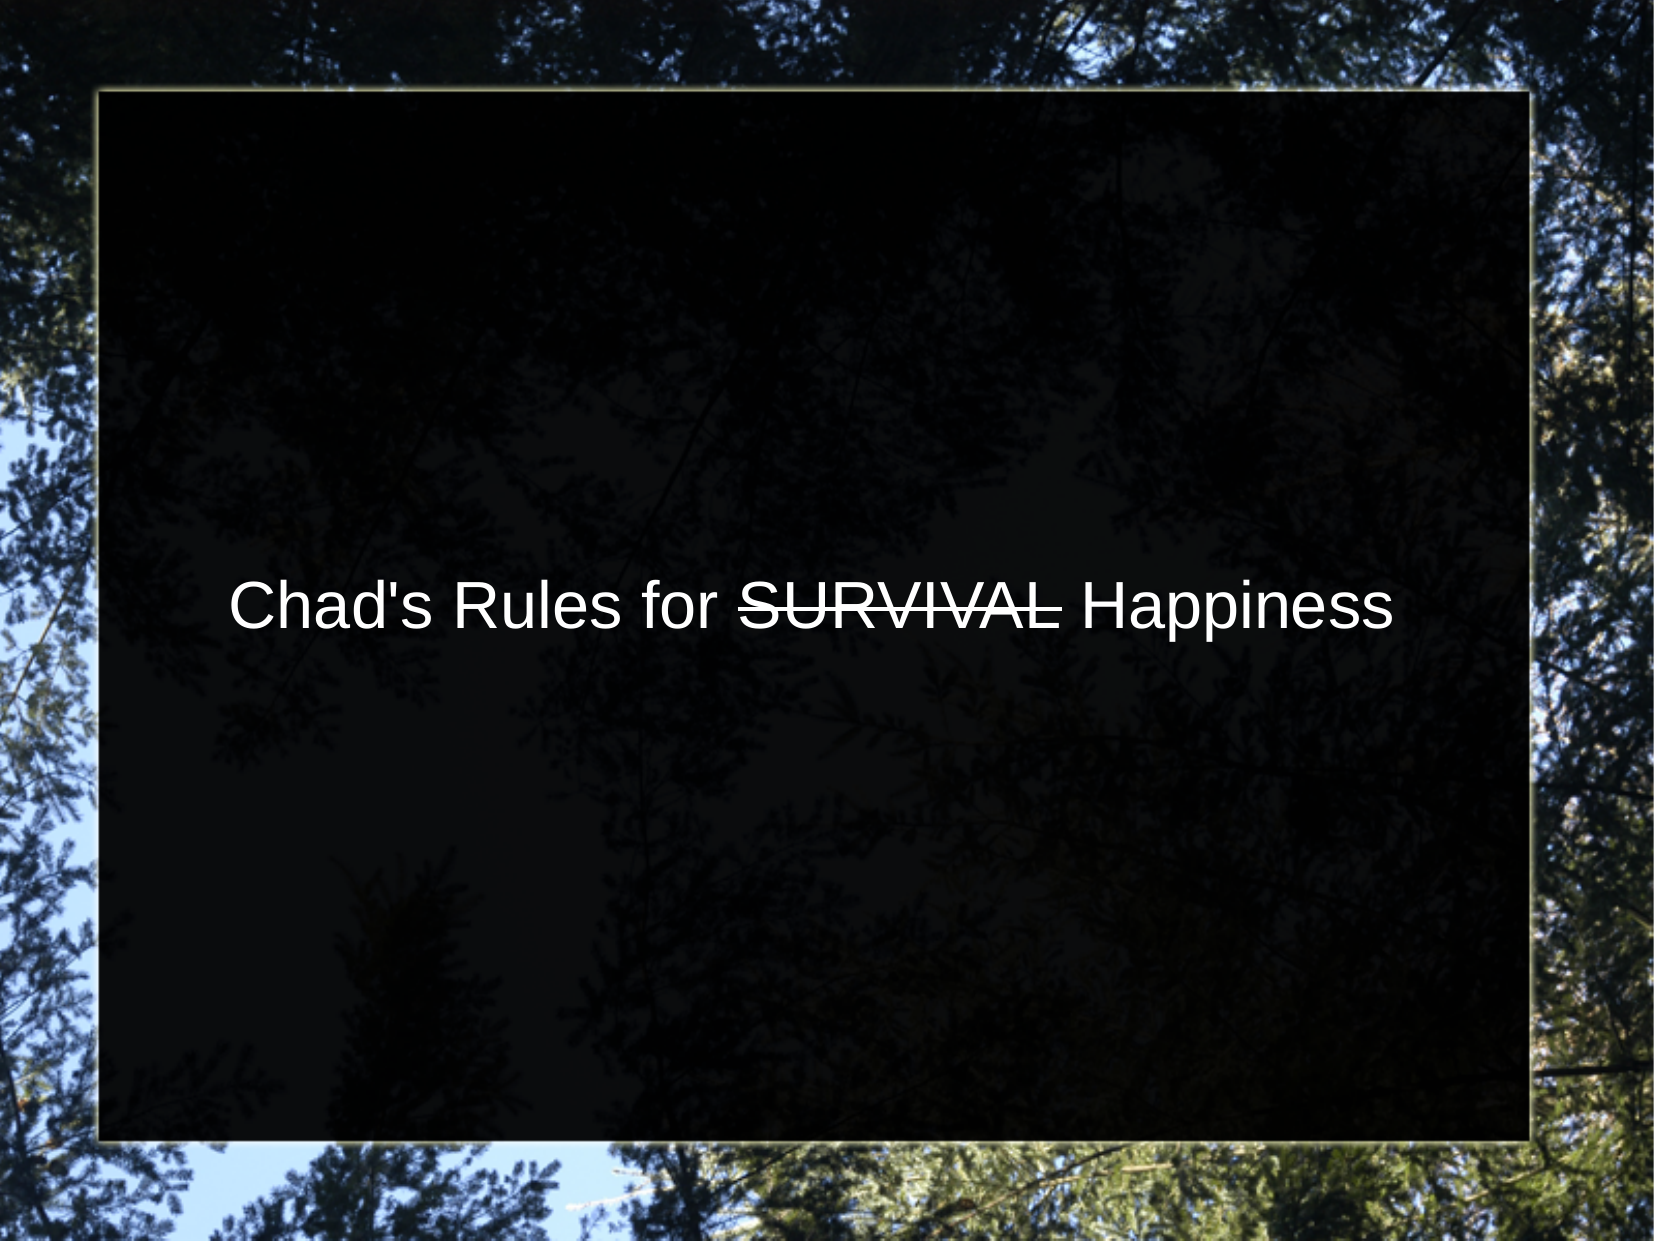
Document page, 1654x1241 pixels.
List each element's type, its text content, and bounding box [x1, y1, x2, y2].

subtitle Chad's Rules for SURVIVAL Happiness [88, 88, 1536, 1122]
picture [0, 0, 1654, 1241]
